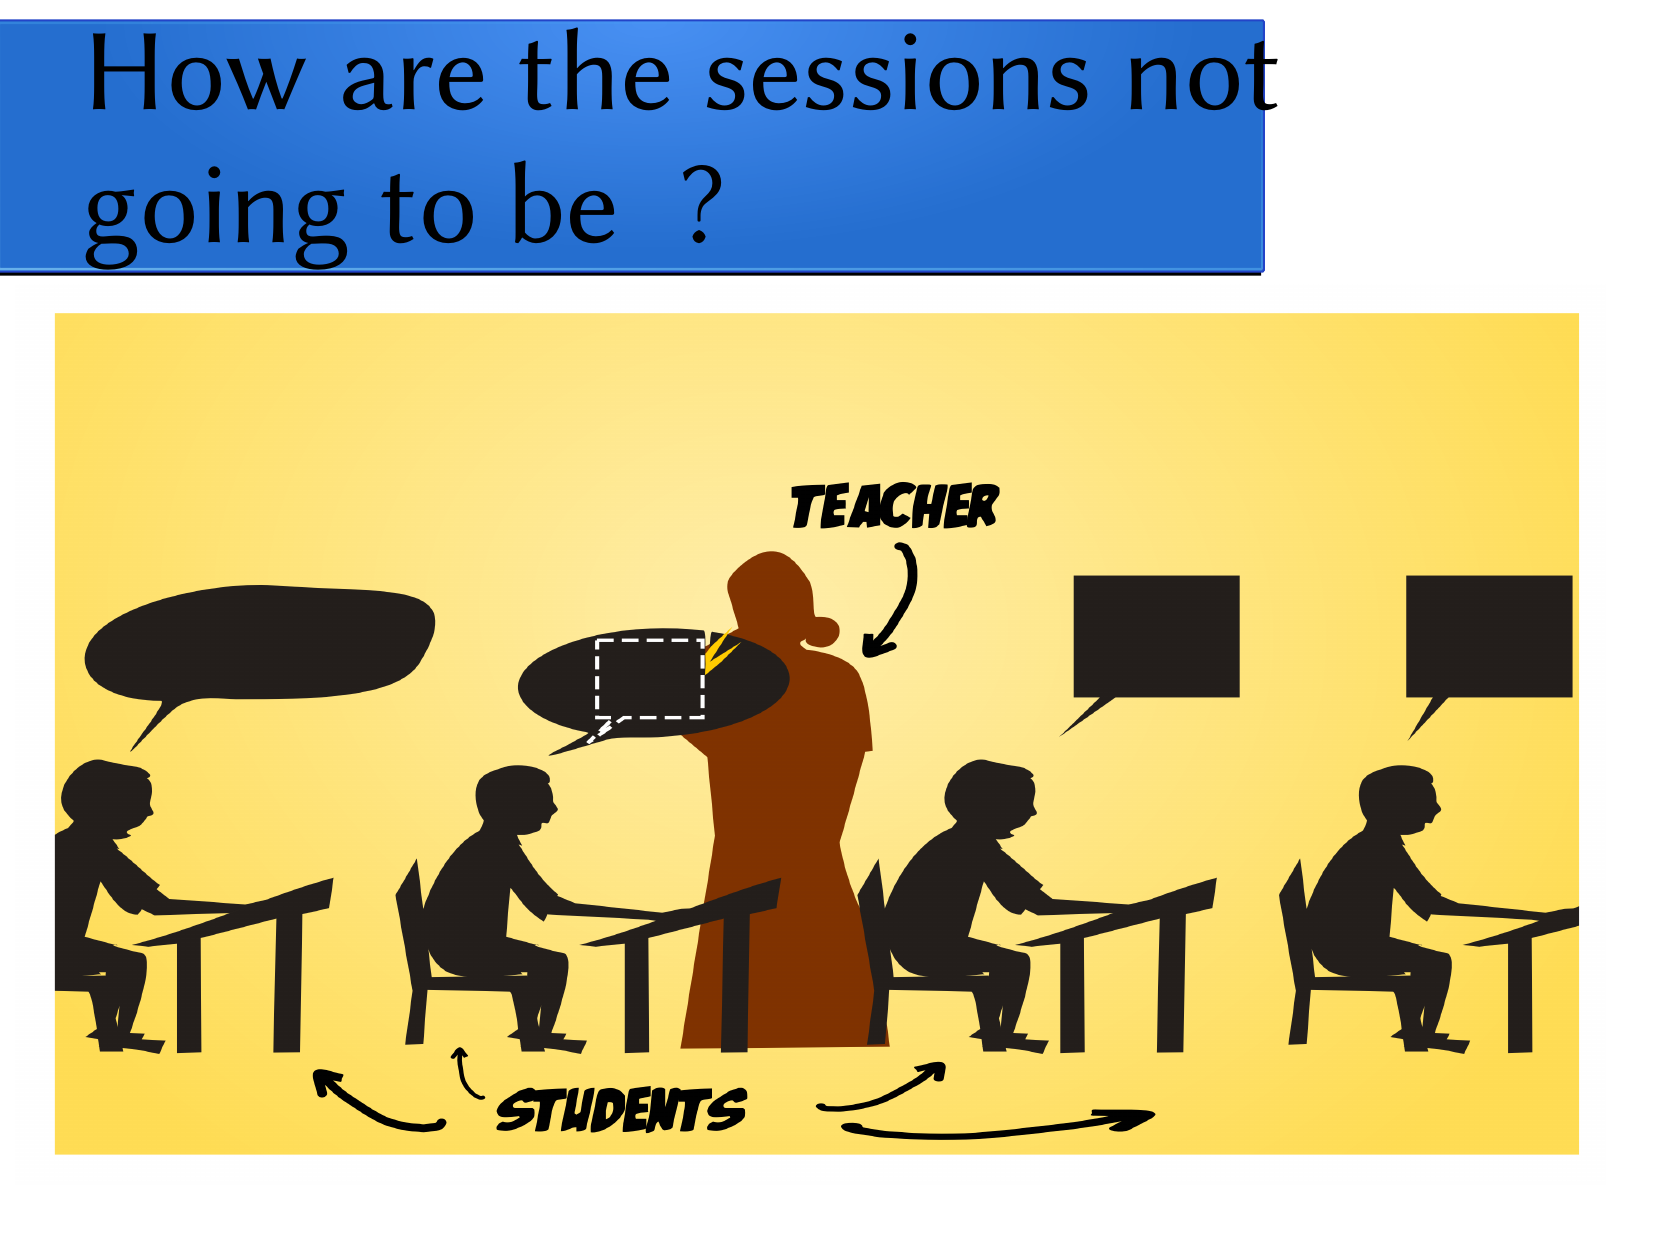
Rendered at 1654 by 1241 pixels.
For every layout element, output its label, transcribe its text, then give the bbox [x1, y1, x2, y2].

picture [15, 284, 1606, 1186]
title How are the sessions not going to be ? [82, 1, 1412, 275]
